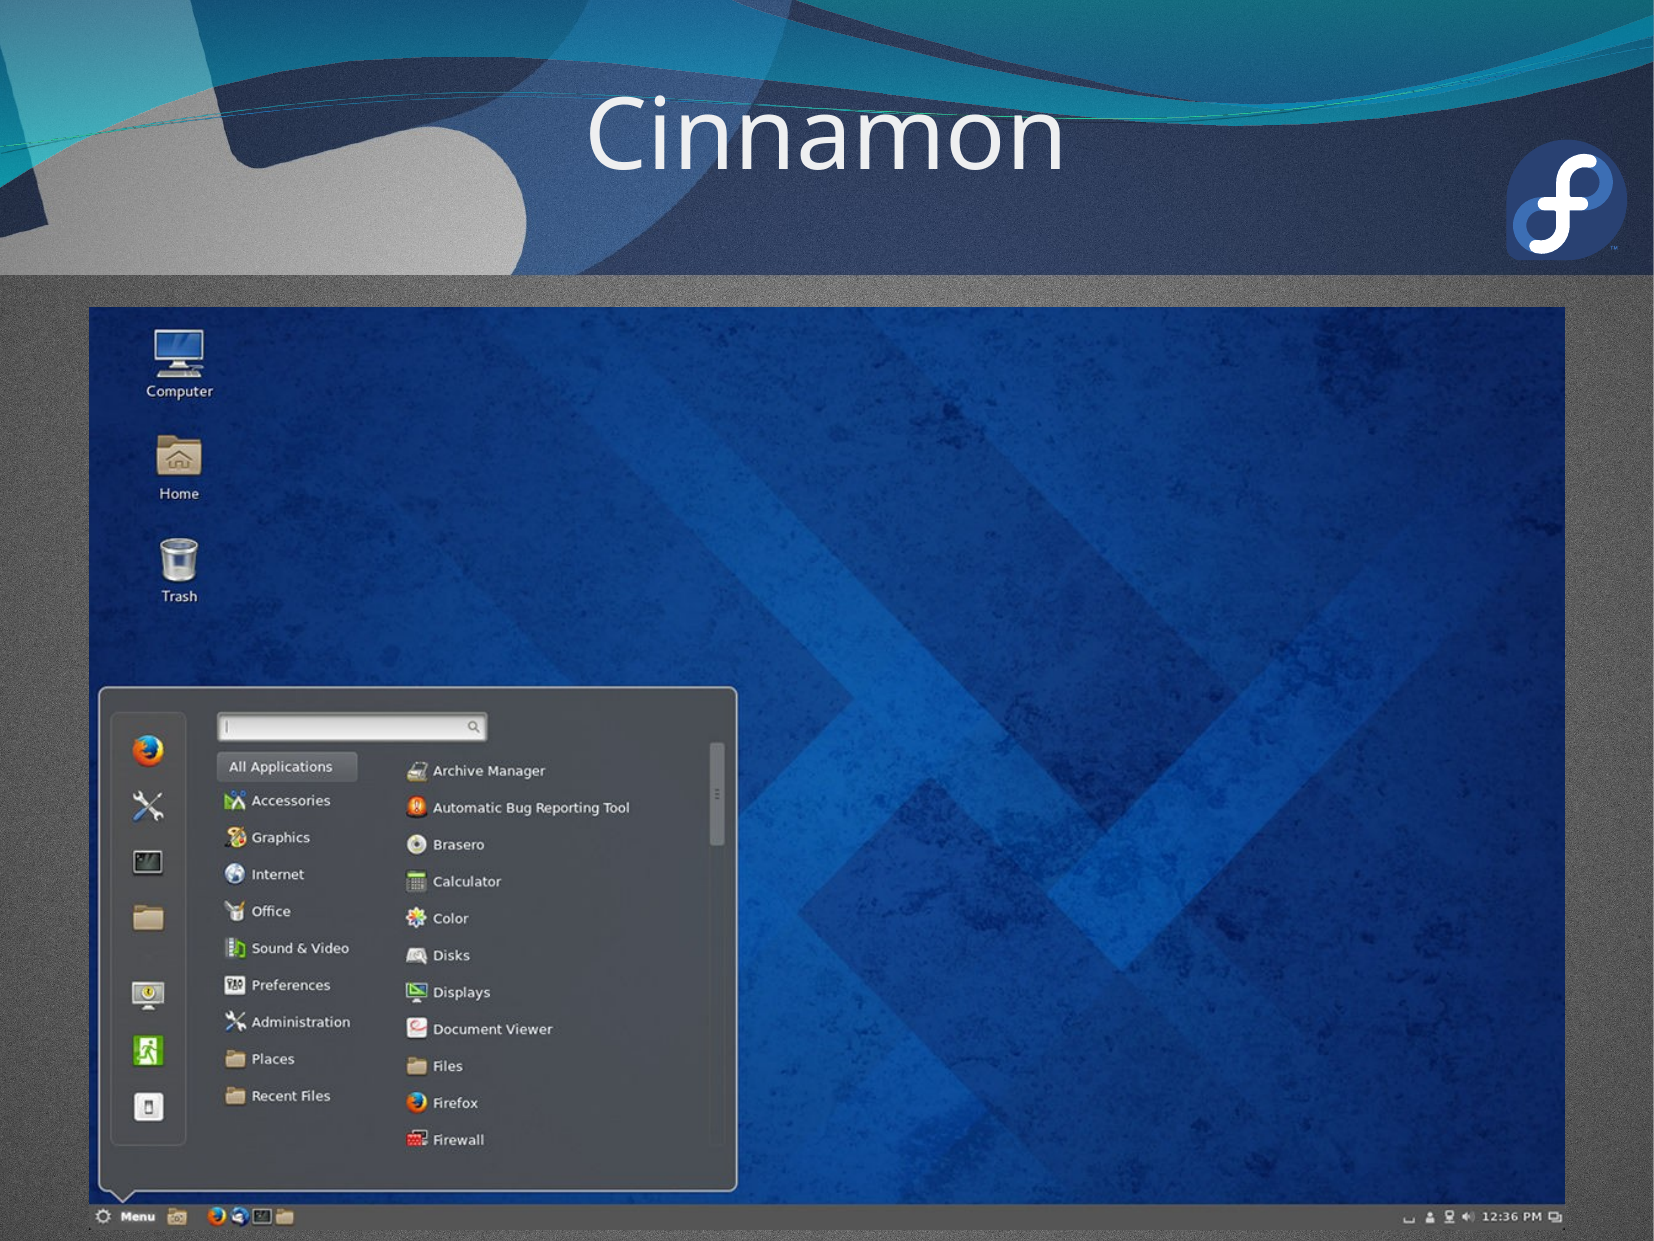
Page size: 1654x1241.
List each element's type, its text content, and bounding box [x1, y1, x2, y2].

text_box Cinnamon [88, 29, 1565, 237]
picture [0, 0, 1654, 1241]
